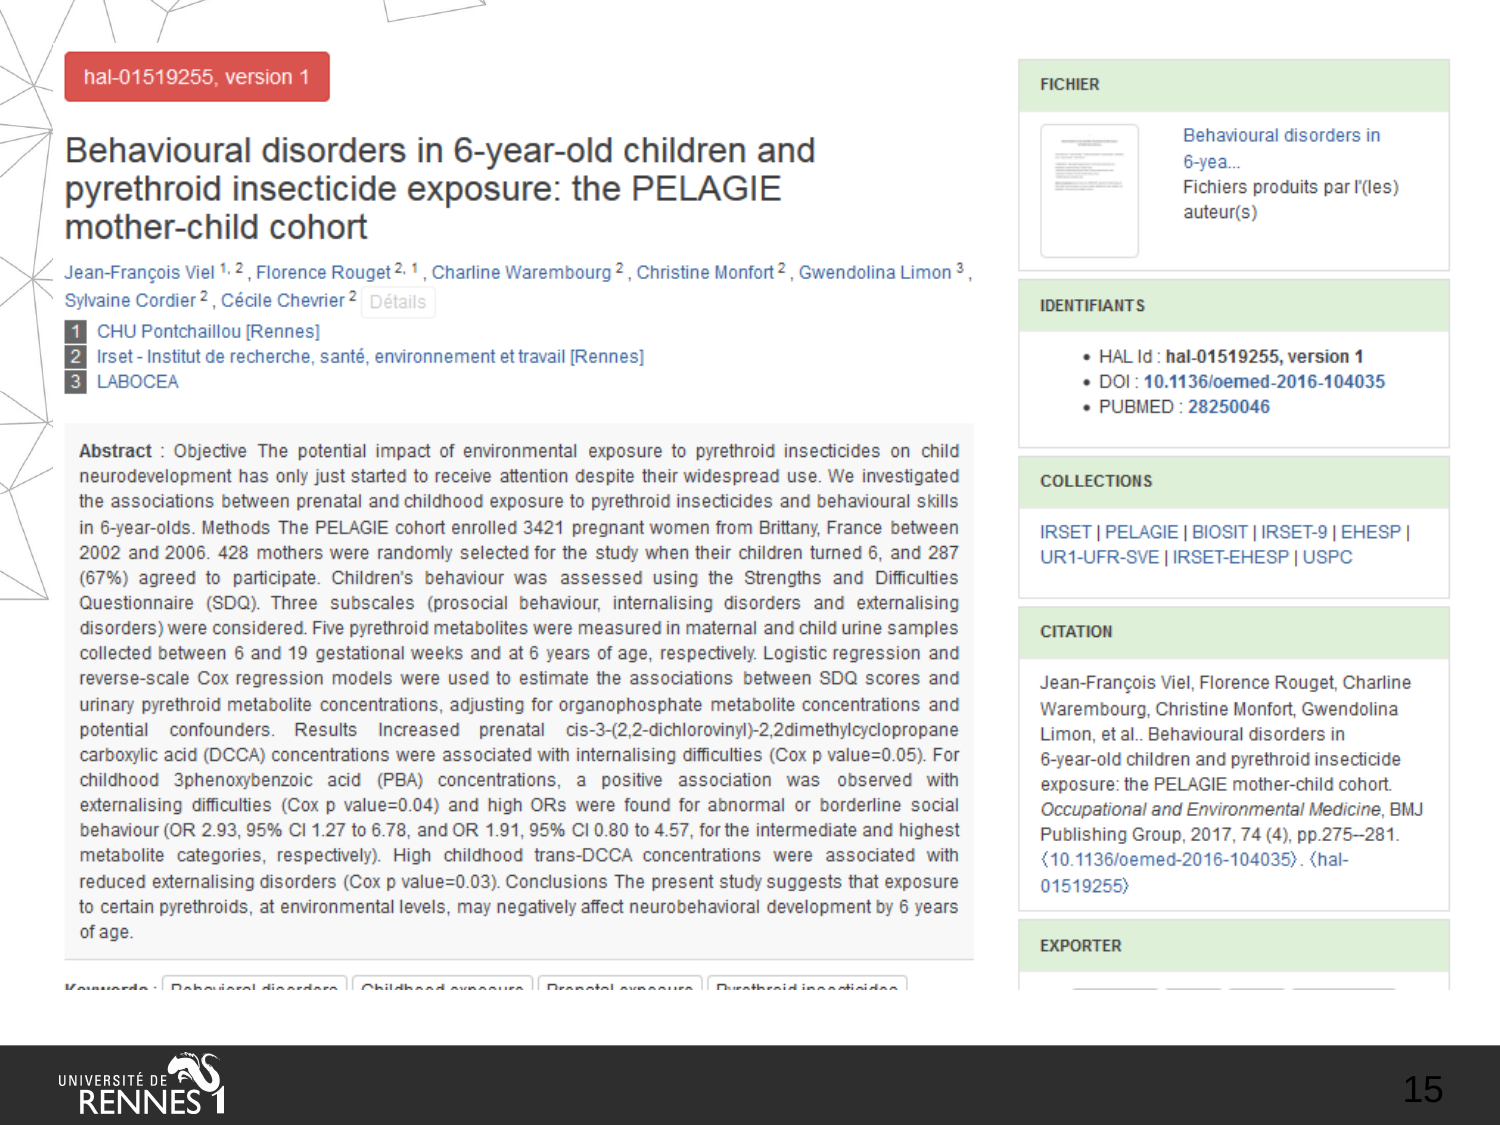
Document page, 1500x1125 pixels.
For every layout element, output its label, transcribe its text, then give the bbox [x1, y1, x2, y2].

picture [59, 1052, 224, 1114]
text_box 1 [1257, 1057, 1459, 1118]
picture [0, 0, 1500, 1045]
